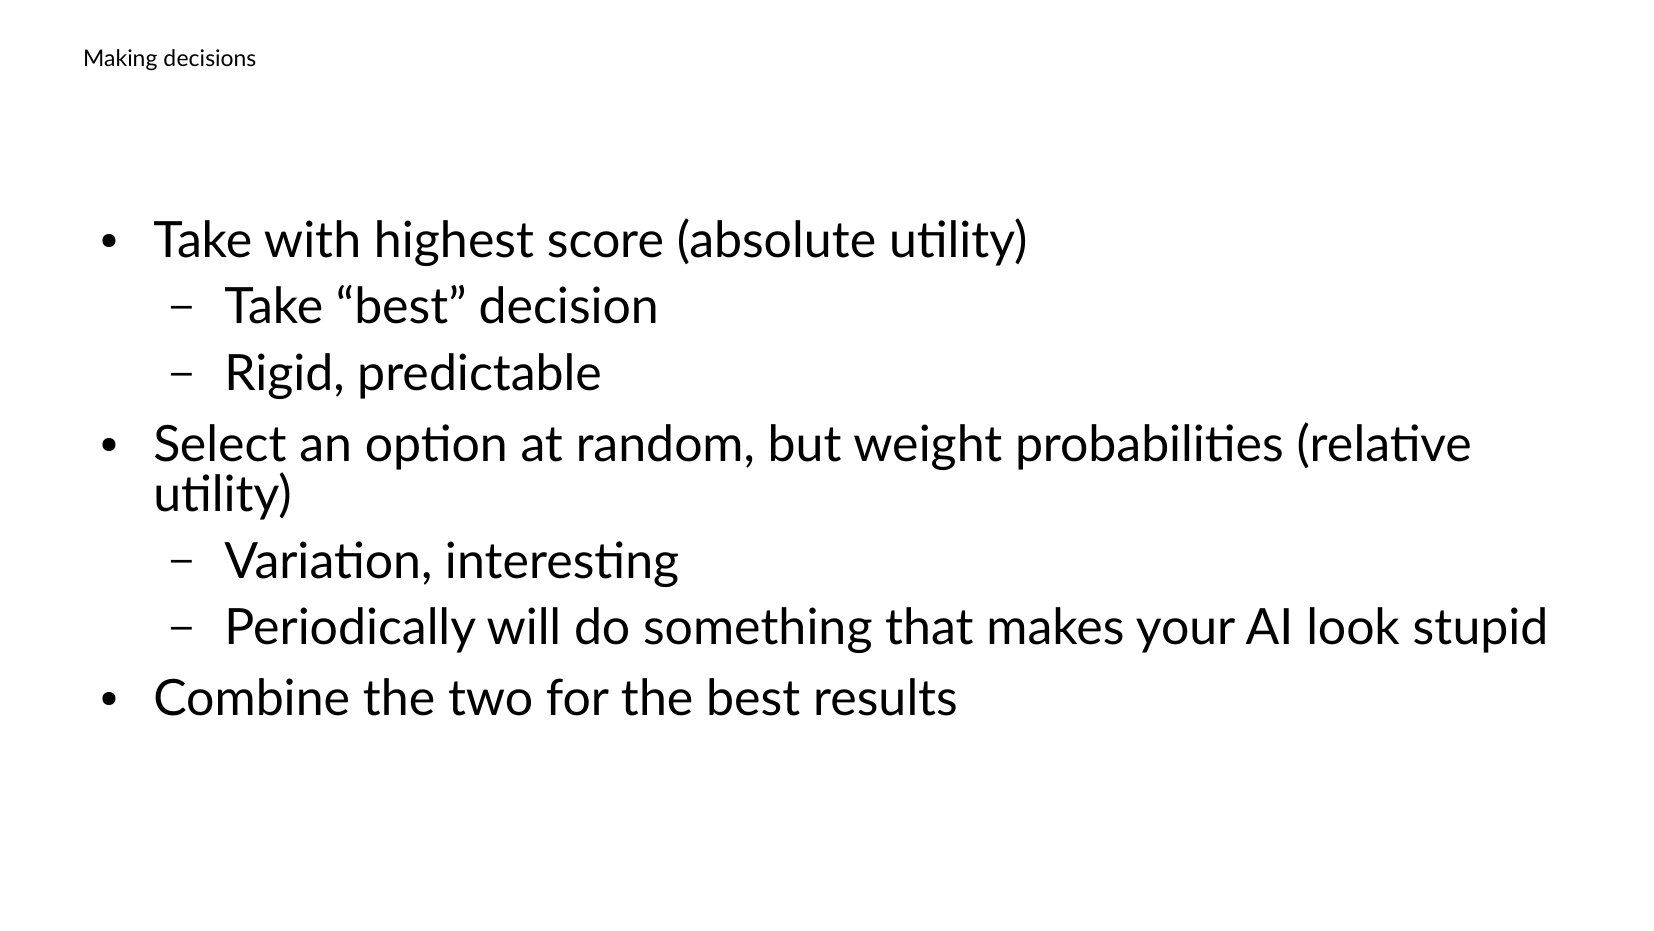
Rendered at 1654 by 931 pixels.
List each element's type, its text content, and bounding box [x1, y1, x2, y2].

title Making decisions [83, 0, 1571, 119]
list Take with highest score (absolute utility) Take “best” decision Rigid, predictable Select an option at random, but weight probabilities (relative utility) Variation, interesting Periodically will do something that makes your AI look stupid Combine the two for the best results [82, 217, 1571, 839]
